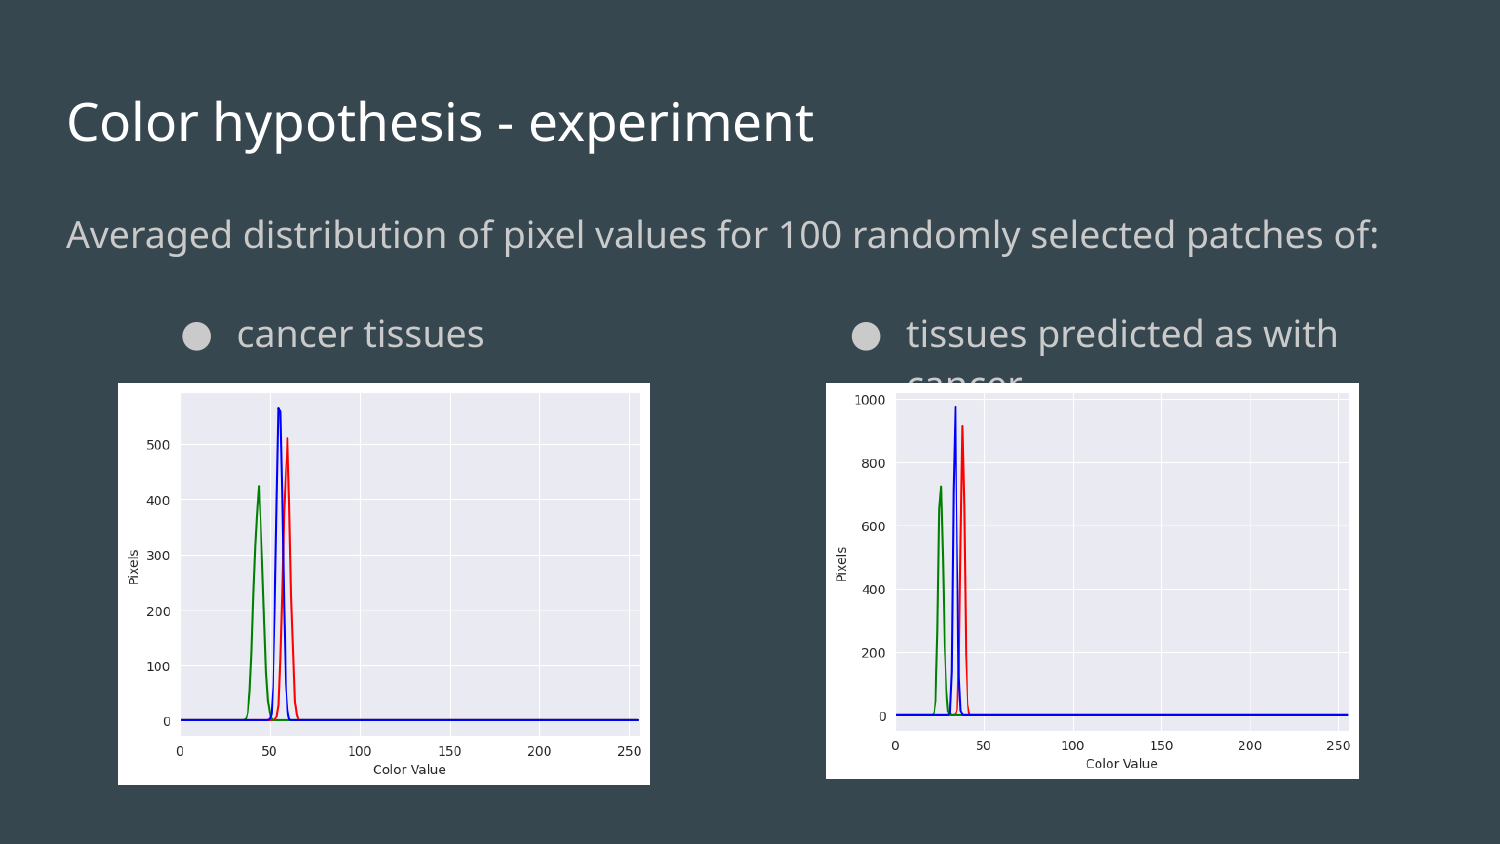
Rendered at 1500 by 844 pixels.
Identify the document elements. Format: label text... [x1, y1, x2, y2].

text_box cancer tissues [146, 287, 639, 370]
title Color hypothesis - experiment [51, 72, 1449, 167]
picture [118, 383, 650, 785]
picture [826, 383, 1359, 779]
text_box tissues predicted as with cancer [816, 287, 1449, 422]
list Averaged distribution of pixel values for 100 randomly selected patches of: [51, 189, 1439, 307]
